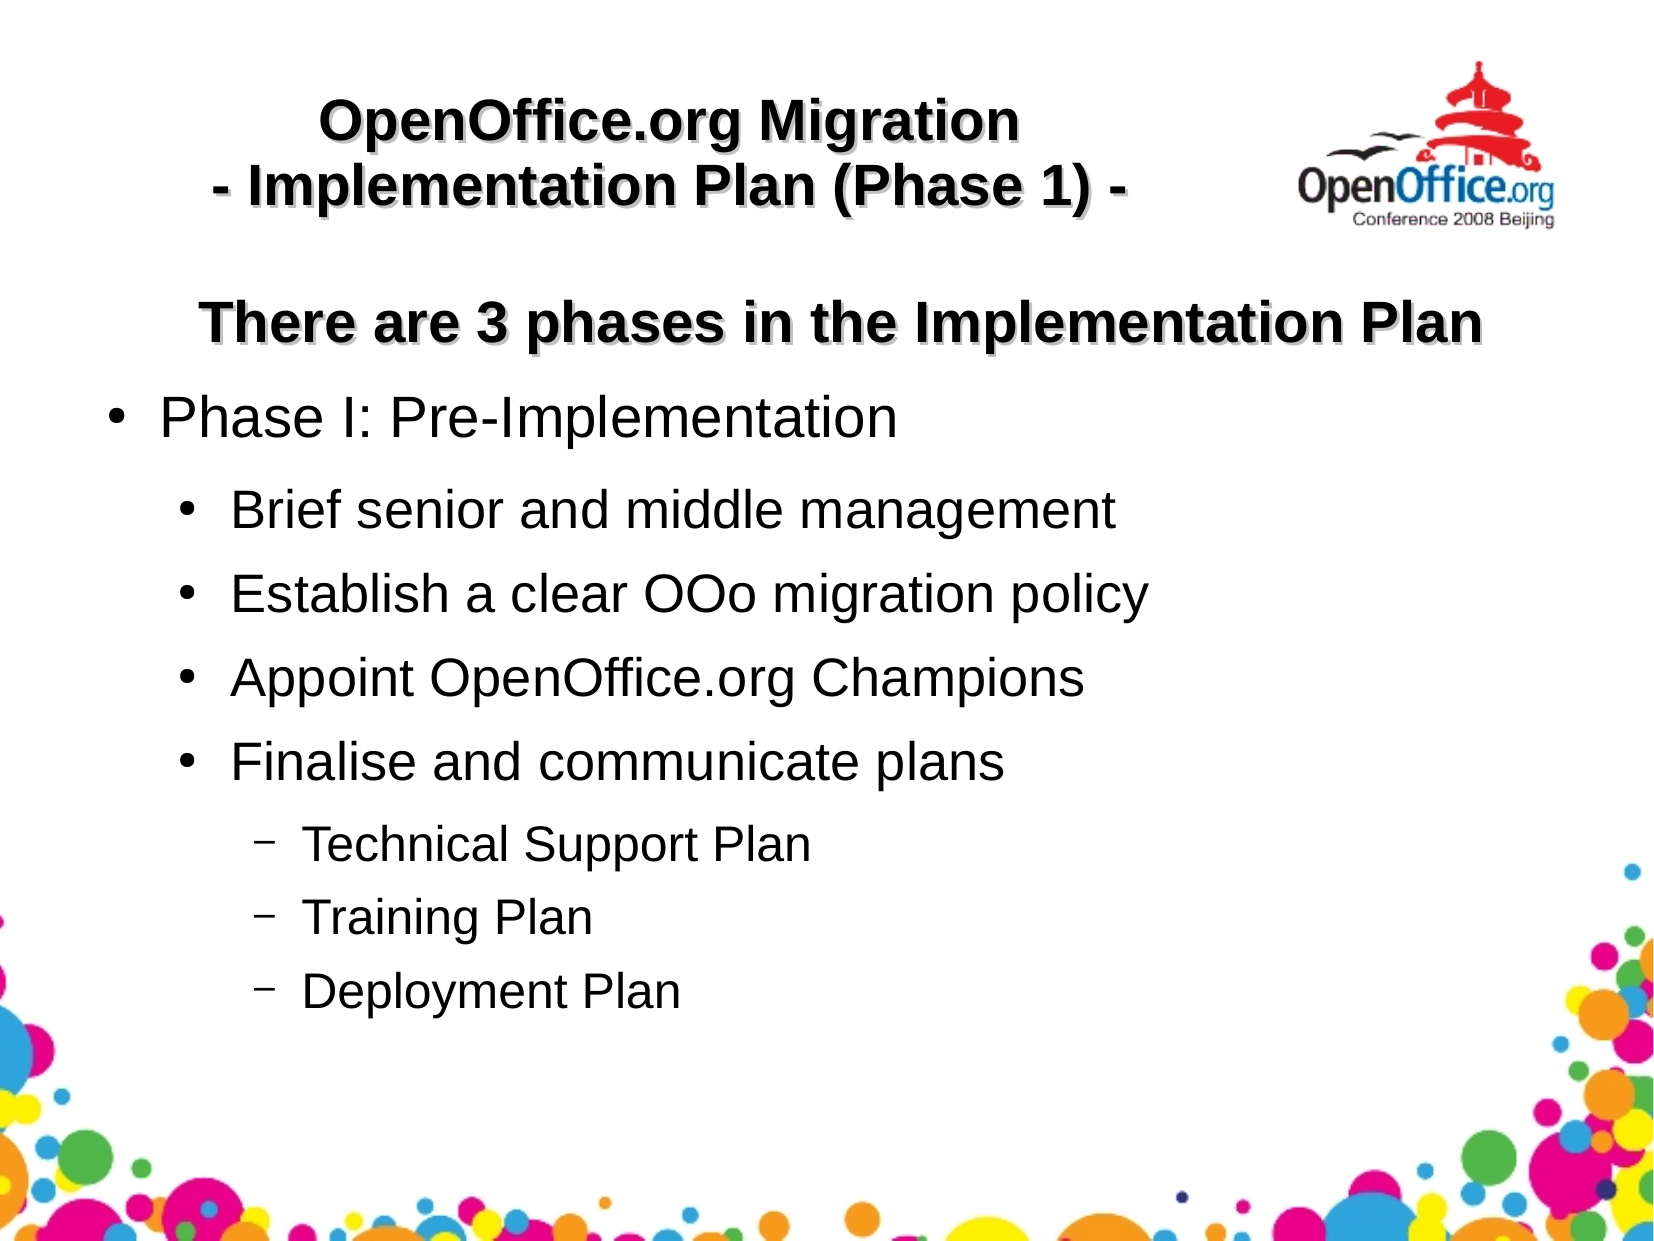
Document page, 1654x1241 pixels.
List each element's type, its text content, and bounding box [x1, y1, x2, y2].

title OpenOffice.org Migration - Implementation Plan (Phase 1) - [82, 56, 1258, 250]
picture [0, 810, 1654, 1241]
picture [1285, 51, 1569, 250]
list There are 3 phases in the Implementation Plan Phase I: Pre-Implementation Brief senior and middle management Establish a clear OOo migration policy Appoint OpenOffice.org Champions Finalise and communicate plans Technical Support Plan Training Plan Deployment Plan [88, 290, 1577, 1094]
